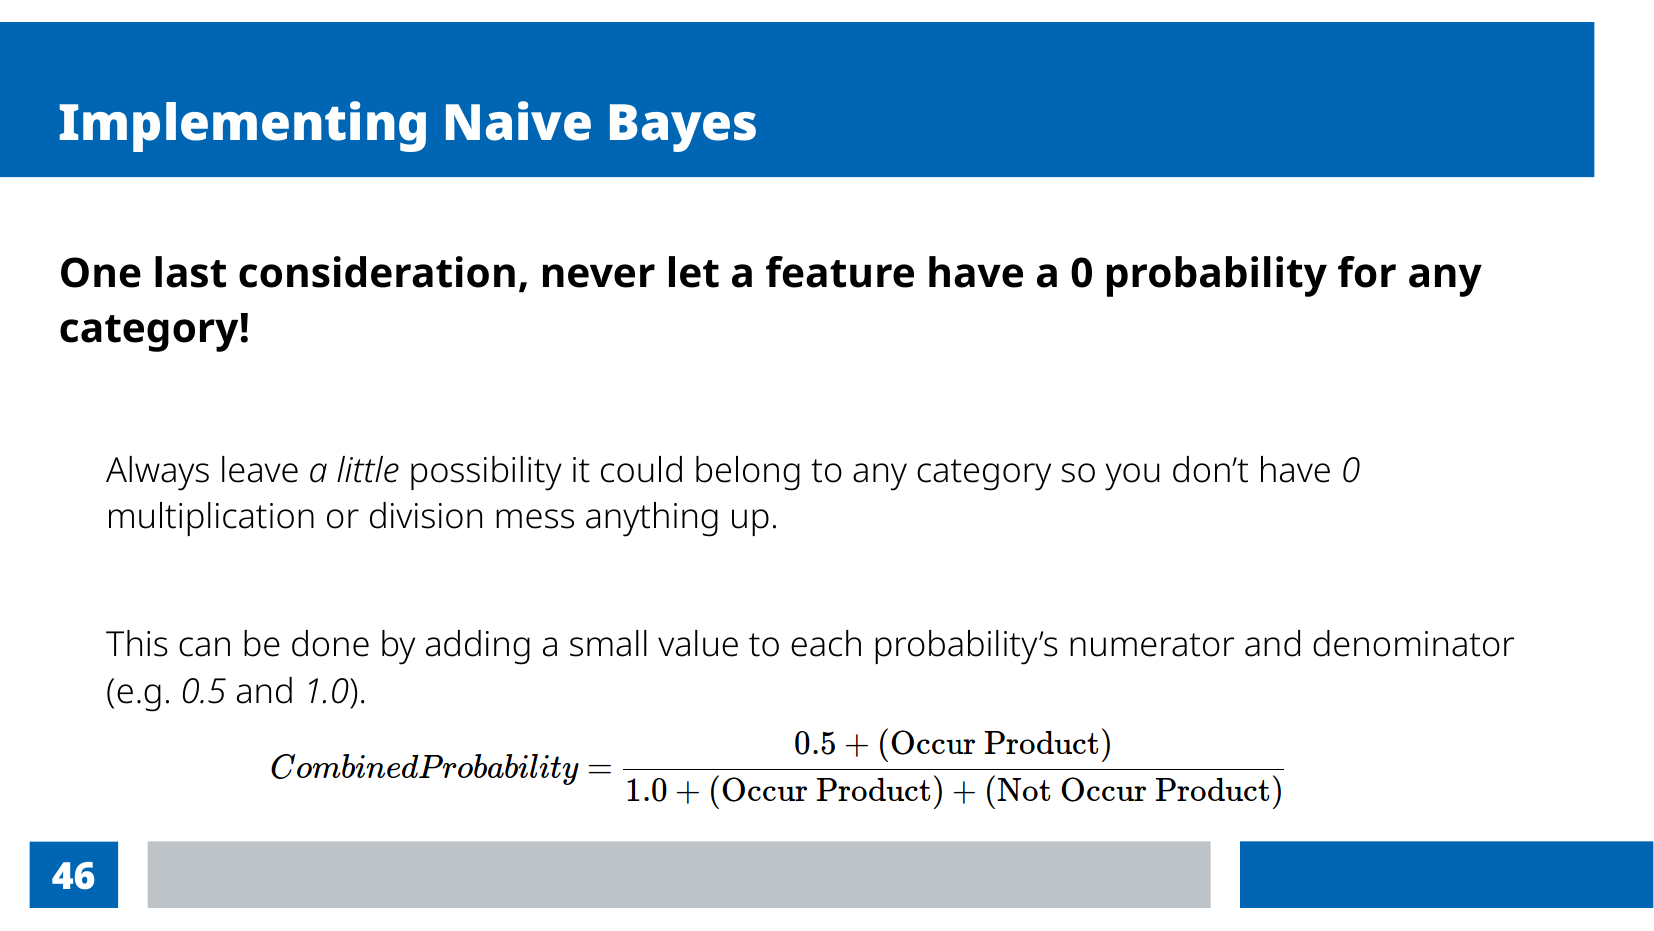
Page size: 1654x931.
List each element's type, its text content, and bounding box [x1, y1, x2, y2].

picture [264, 719, 1306, 821]
title Implementing Naive Bayes [59, 44, 1595, 156]
list One last consideration, never let a feature have a 0 probability for any category! Always leave a little possibility it could belong to any category so you don’t have 0 multiplication or division mess anything up. This can be done by adding a small value to each probability’s numerator and denominator (e.g. 0.5 and 1.0). [59, 243, 1565, 820]
